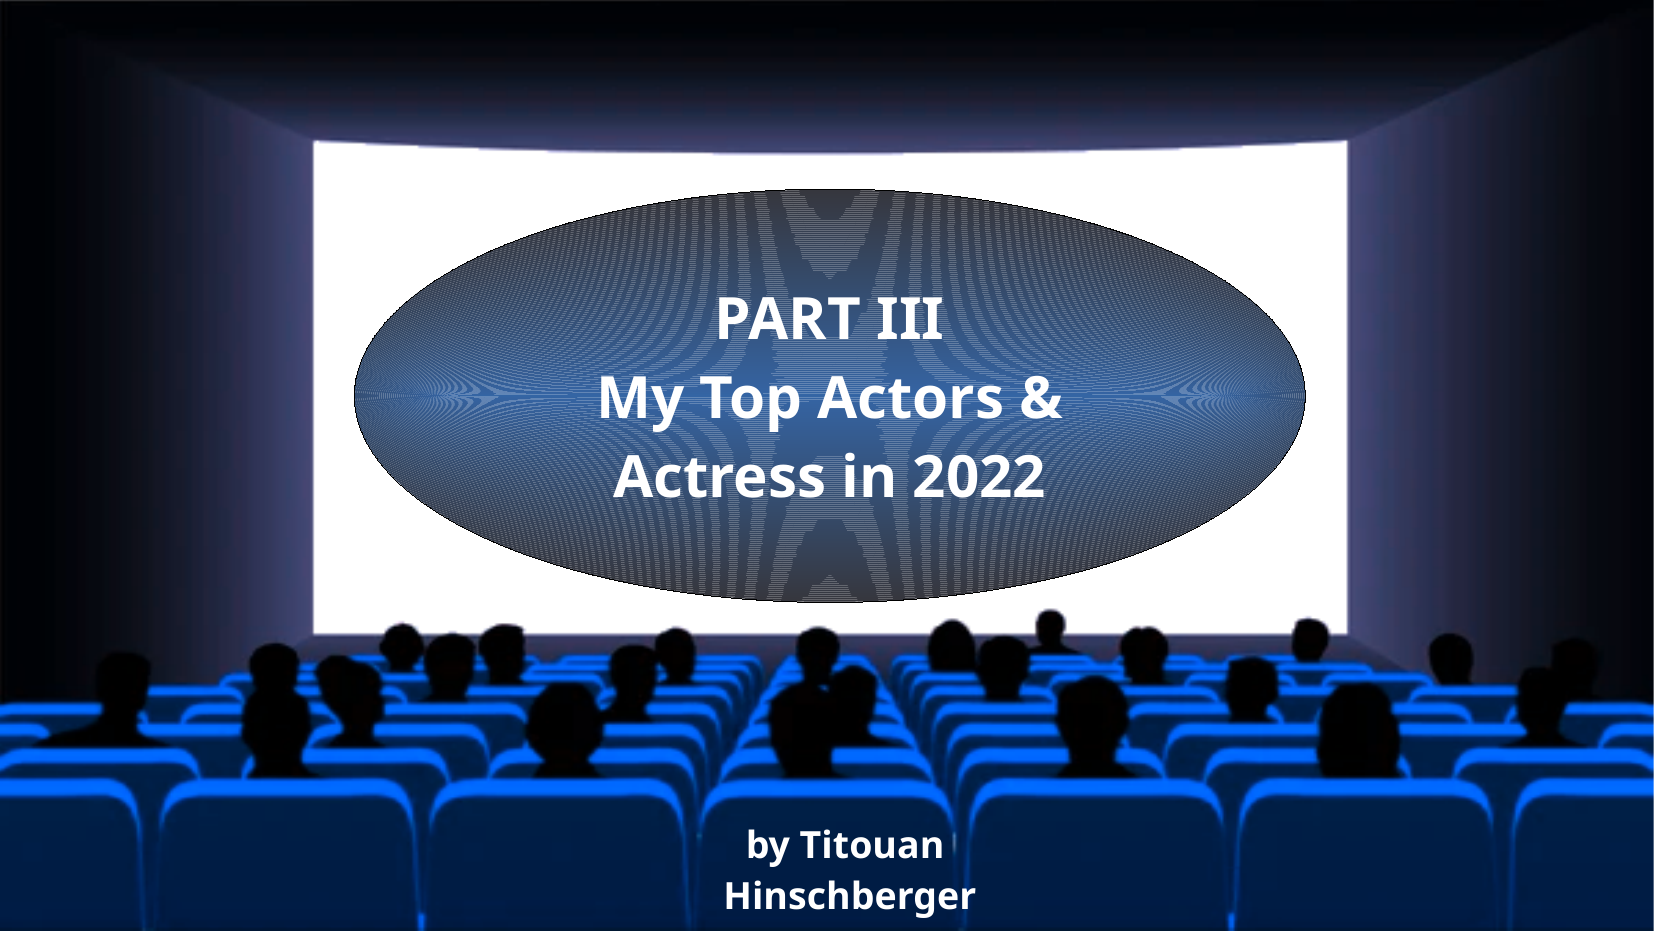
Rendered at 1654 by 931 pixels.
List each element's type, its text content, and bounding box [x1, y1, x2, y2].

picture [0, 0, 1654, 931]
text_box PART III My Top Actors & Actress in 2022 [354, 189, 1306, 603]
